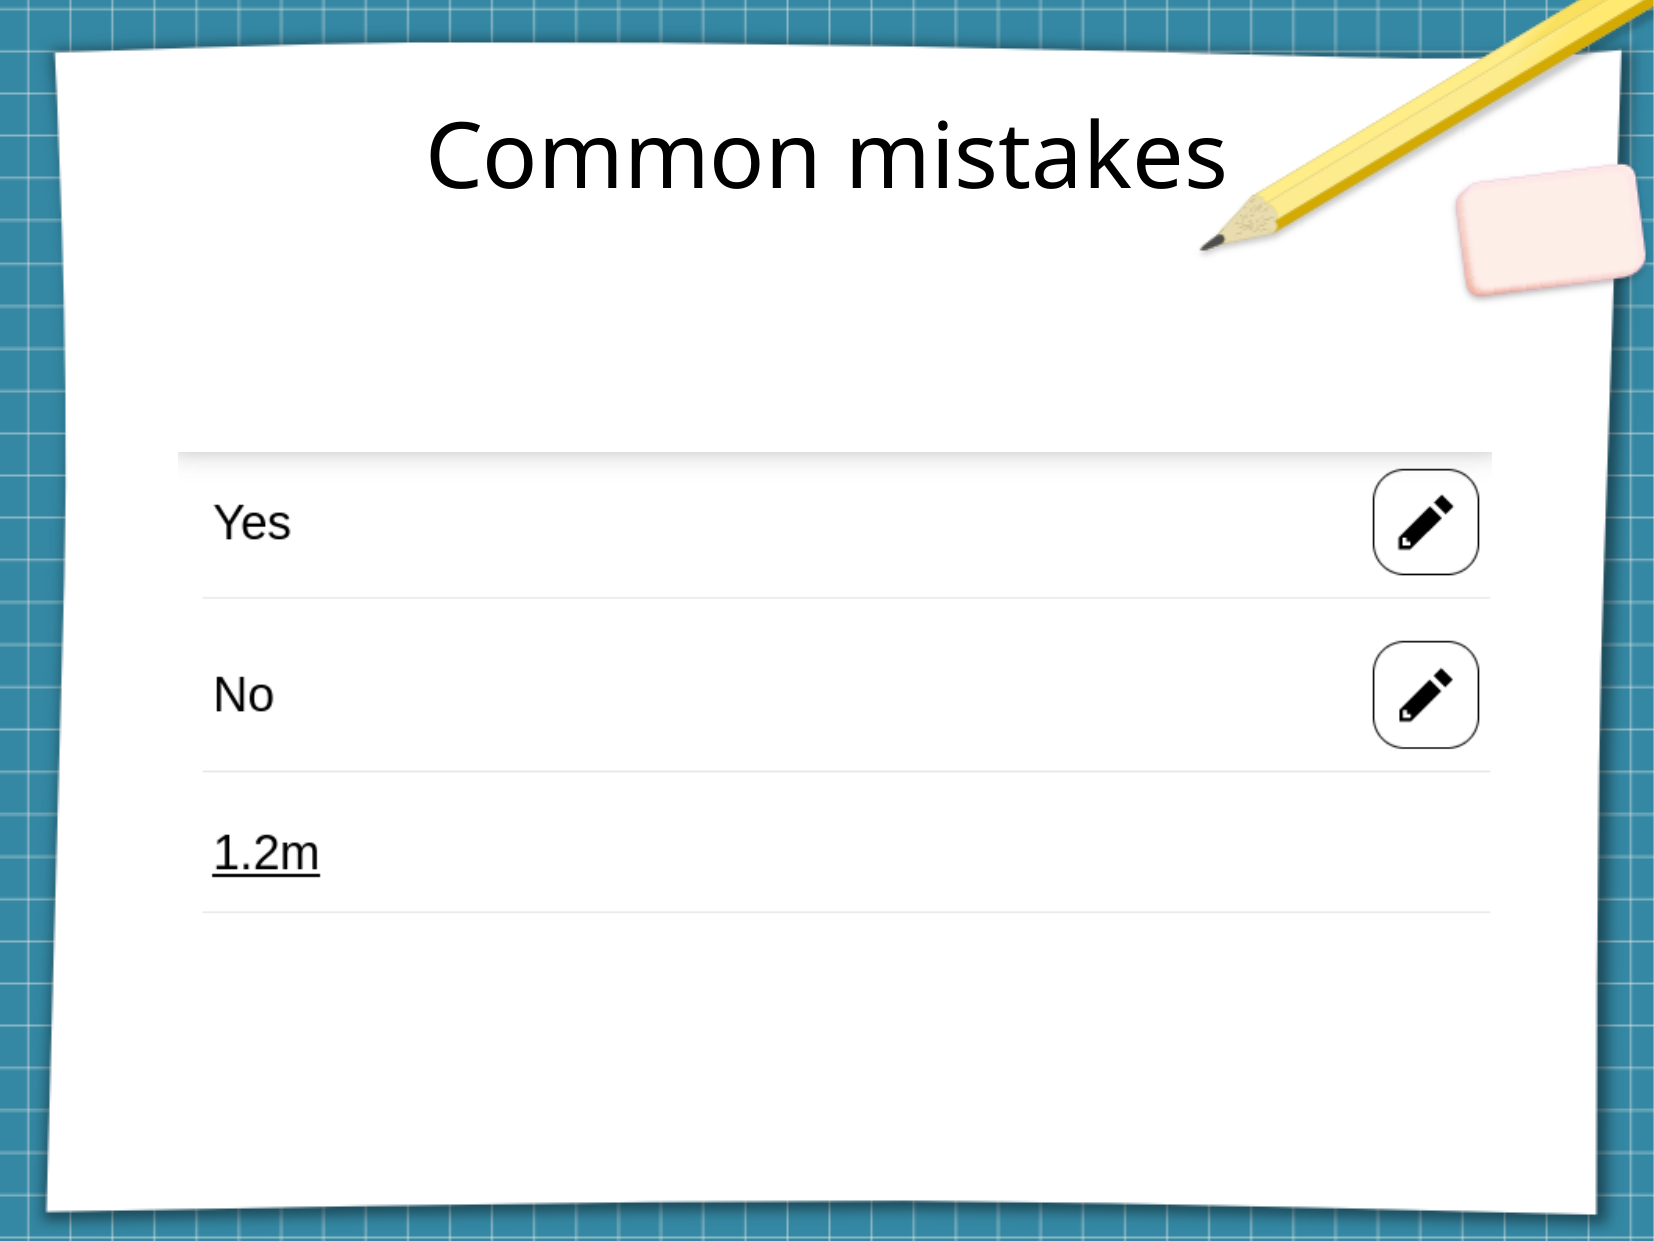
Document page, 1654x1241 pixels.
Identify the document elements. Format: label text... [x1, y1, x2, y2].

picture [0, 0, 1654, 1241]
title Common mistakes [82, 49, 1571, 257]
